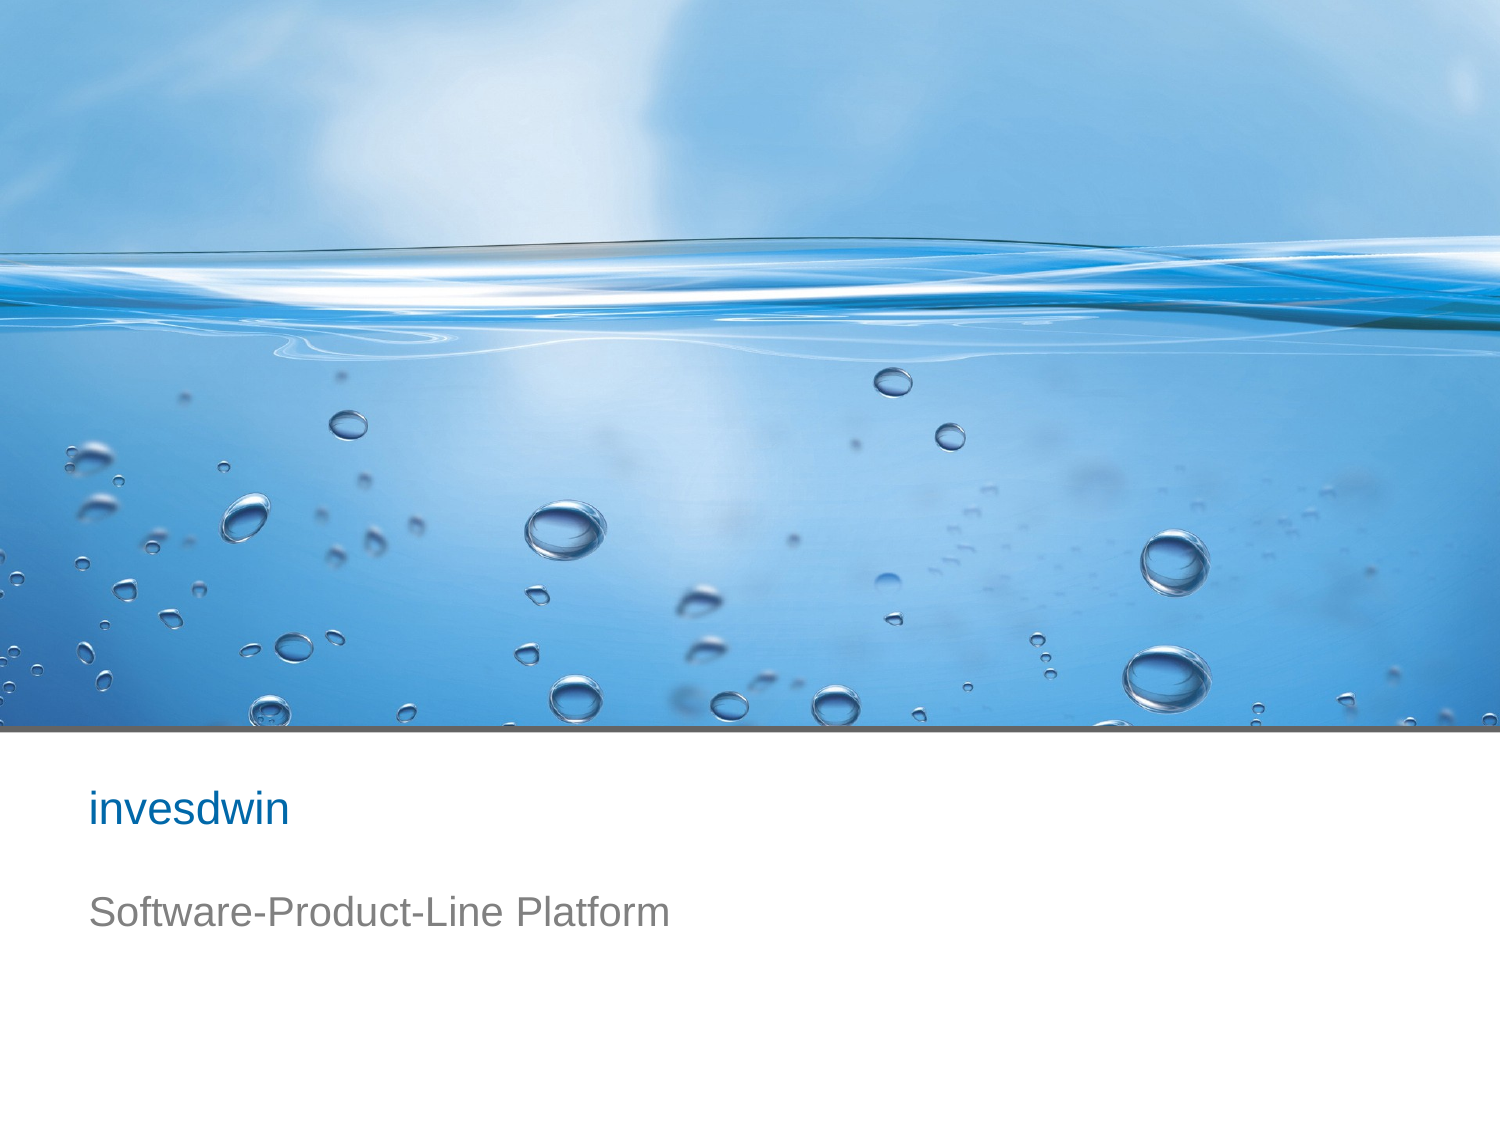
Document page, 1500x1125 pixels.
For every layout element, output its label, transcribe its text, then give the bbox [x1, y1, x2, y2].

picture [0, 0, 1500, 726]
subtitle Software-Product-Line Platform [0, 881, 1424, 1000]
title invesdwin [0, 775, 1424, 881]
